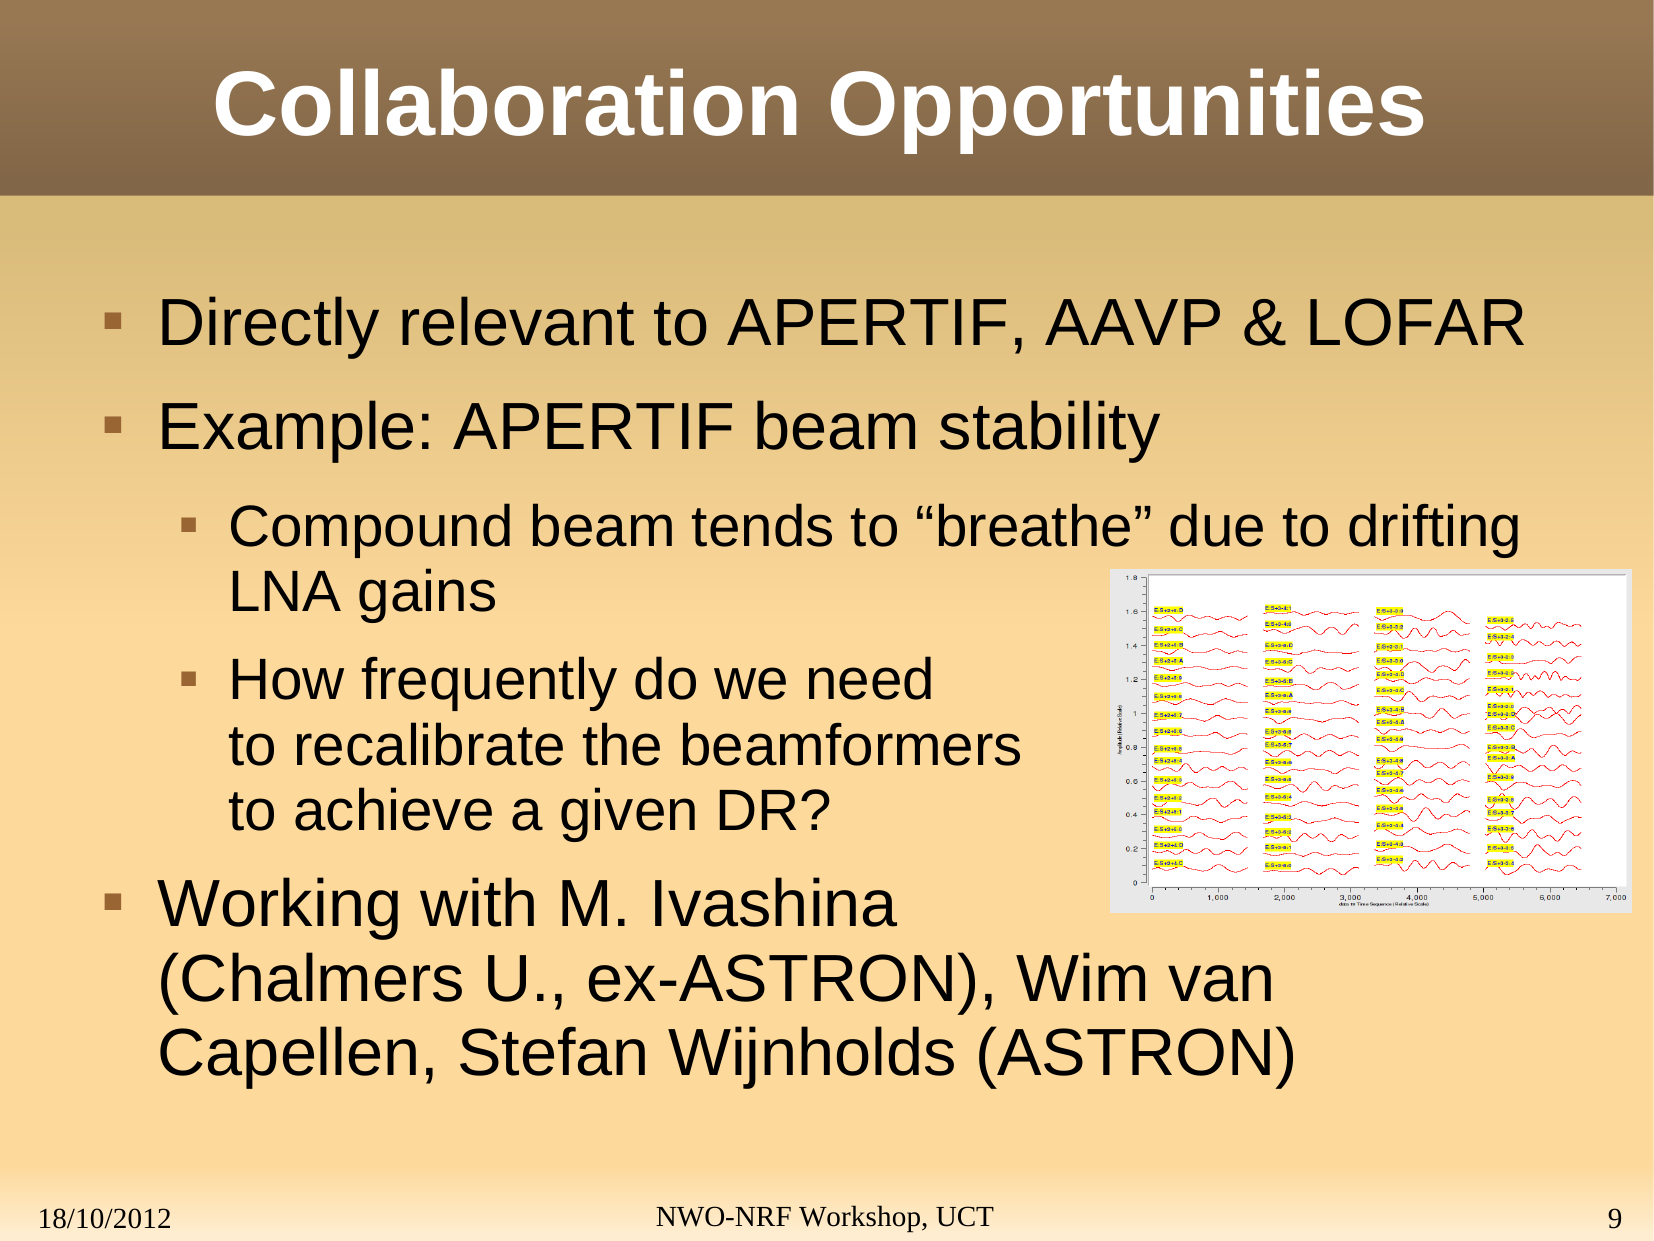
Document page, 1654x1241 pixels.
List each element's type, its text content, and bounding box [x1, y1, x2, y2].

title Collaboration Opportunities [76, 0, 1565, 208]
list Directly relevant to APERTIF, AAVP & LOFAR Example: APERTIF beam stability Compound beam tends to “breathe” due to drifting LNA gains How frequently do we need to recalibrate the beamformers to achieve a given DR? Working with M. Ivashina (Chalmers U., ex-ASTRON), Wim van Capellen, Stefan Wijnholds (ASTRON) [86, 285, 1576, 1104]
picture [0, 0, 1654, 1241]
